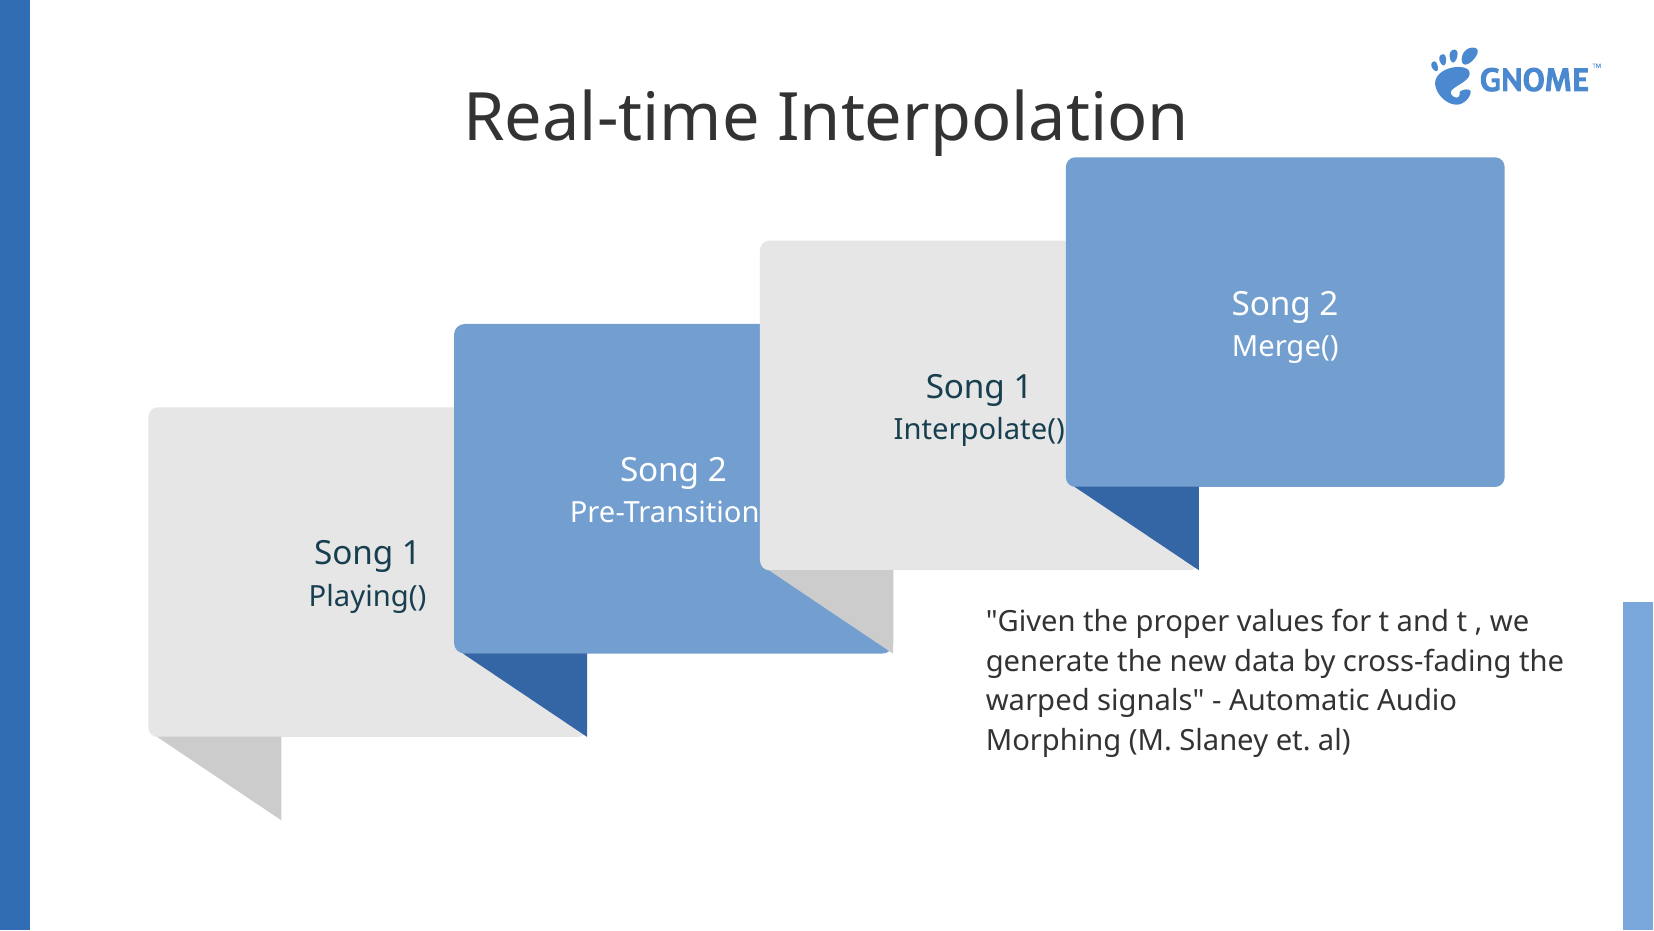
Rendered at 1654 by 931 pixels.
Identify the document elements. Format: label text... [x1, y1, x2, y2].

text_box [768, 570, 894, 654]
list "Given the proper values for t and t , we generate the new data by cross-fading the warped signals" - Automatic Audio Morphing (M. Slaney et. al) [915, 600, 1571, 871]
text_box [156, 736, 282, 821]
text_box [462, 653, 588, 737]
title Real-time Interpolation [82, 37, 1571, 193]
text_box Song 1 Playing() [148, 407, 584, 737]
text_box Song 2 Merge() [1065, 157, 1505, 487]
text_box [1074, 486, 1199, 571]
text_box Song 2 Pre-Transition() [454, 323, 889, 654]
text_box Song 1 Interpolate() [759, 240, 1195, 571]
